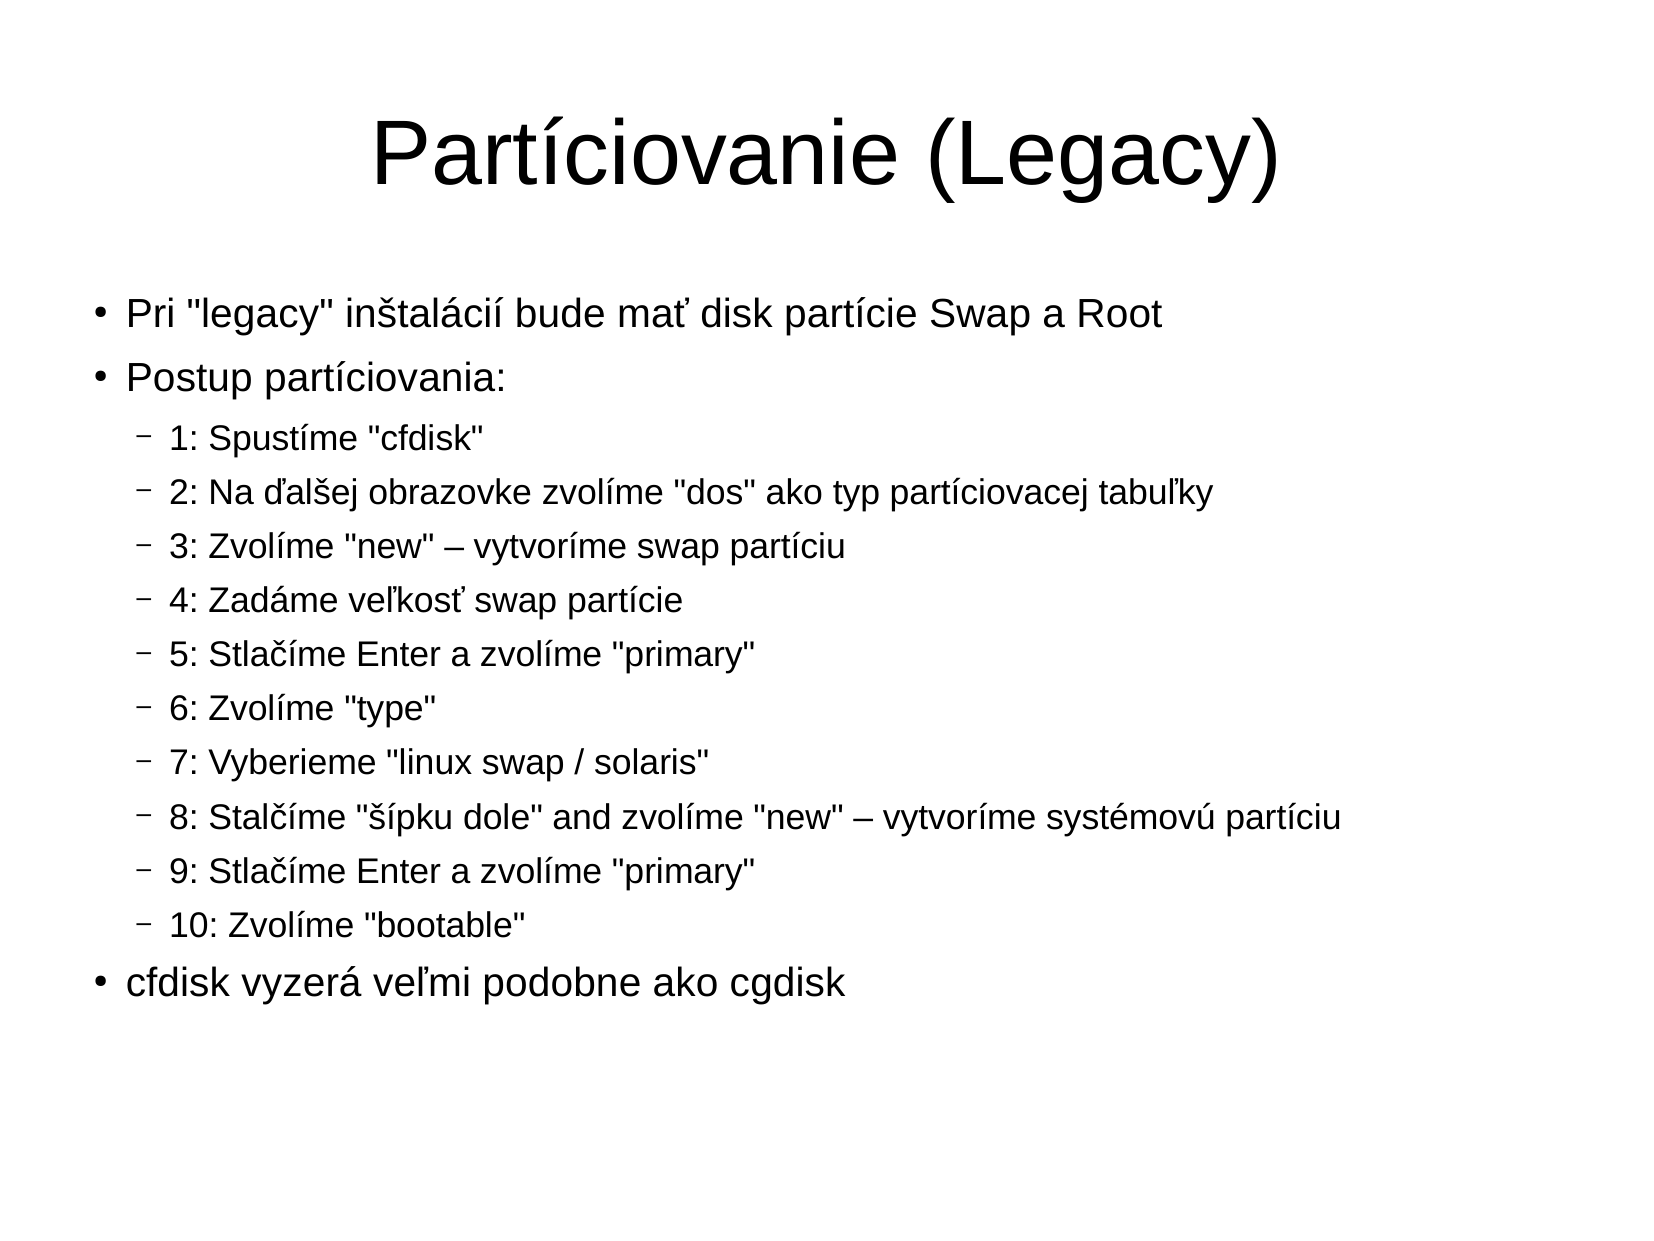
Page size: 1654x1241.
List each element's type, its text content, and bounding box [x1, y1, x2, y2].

list Pri "legacy" inštalácií bude mať disk partície Swap a Root Postup partíciovania: 1: Spustíme "cfdisk" 2: Na ďalšej obrazovke zvolíme "dos" ako typ partíciovacej tabuľky 3: Zvolíme "new" – vytvoríme swap partíciu 4: Zadáme veľkosť swap partície 5: Stlačíme Enter a zvolíme "primary" 6: Zvolíme "type" 7: Vyberieme "linux swap / solaris" 8: Stalčíme "šípku dole" and zvolíme "new" – vytvoríme systémovú partíciu 9: Stlačíme Enter a zvolíme "primary" 10: Zvolíme "bootable" cfdisk vyzerá veľmi podobne ako cgdisk [82, 290, 1571, 1010]
title Partíciovanie (Legacy) [82, 49, 1571, 257]
